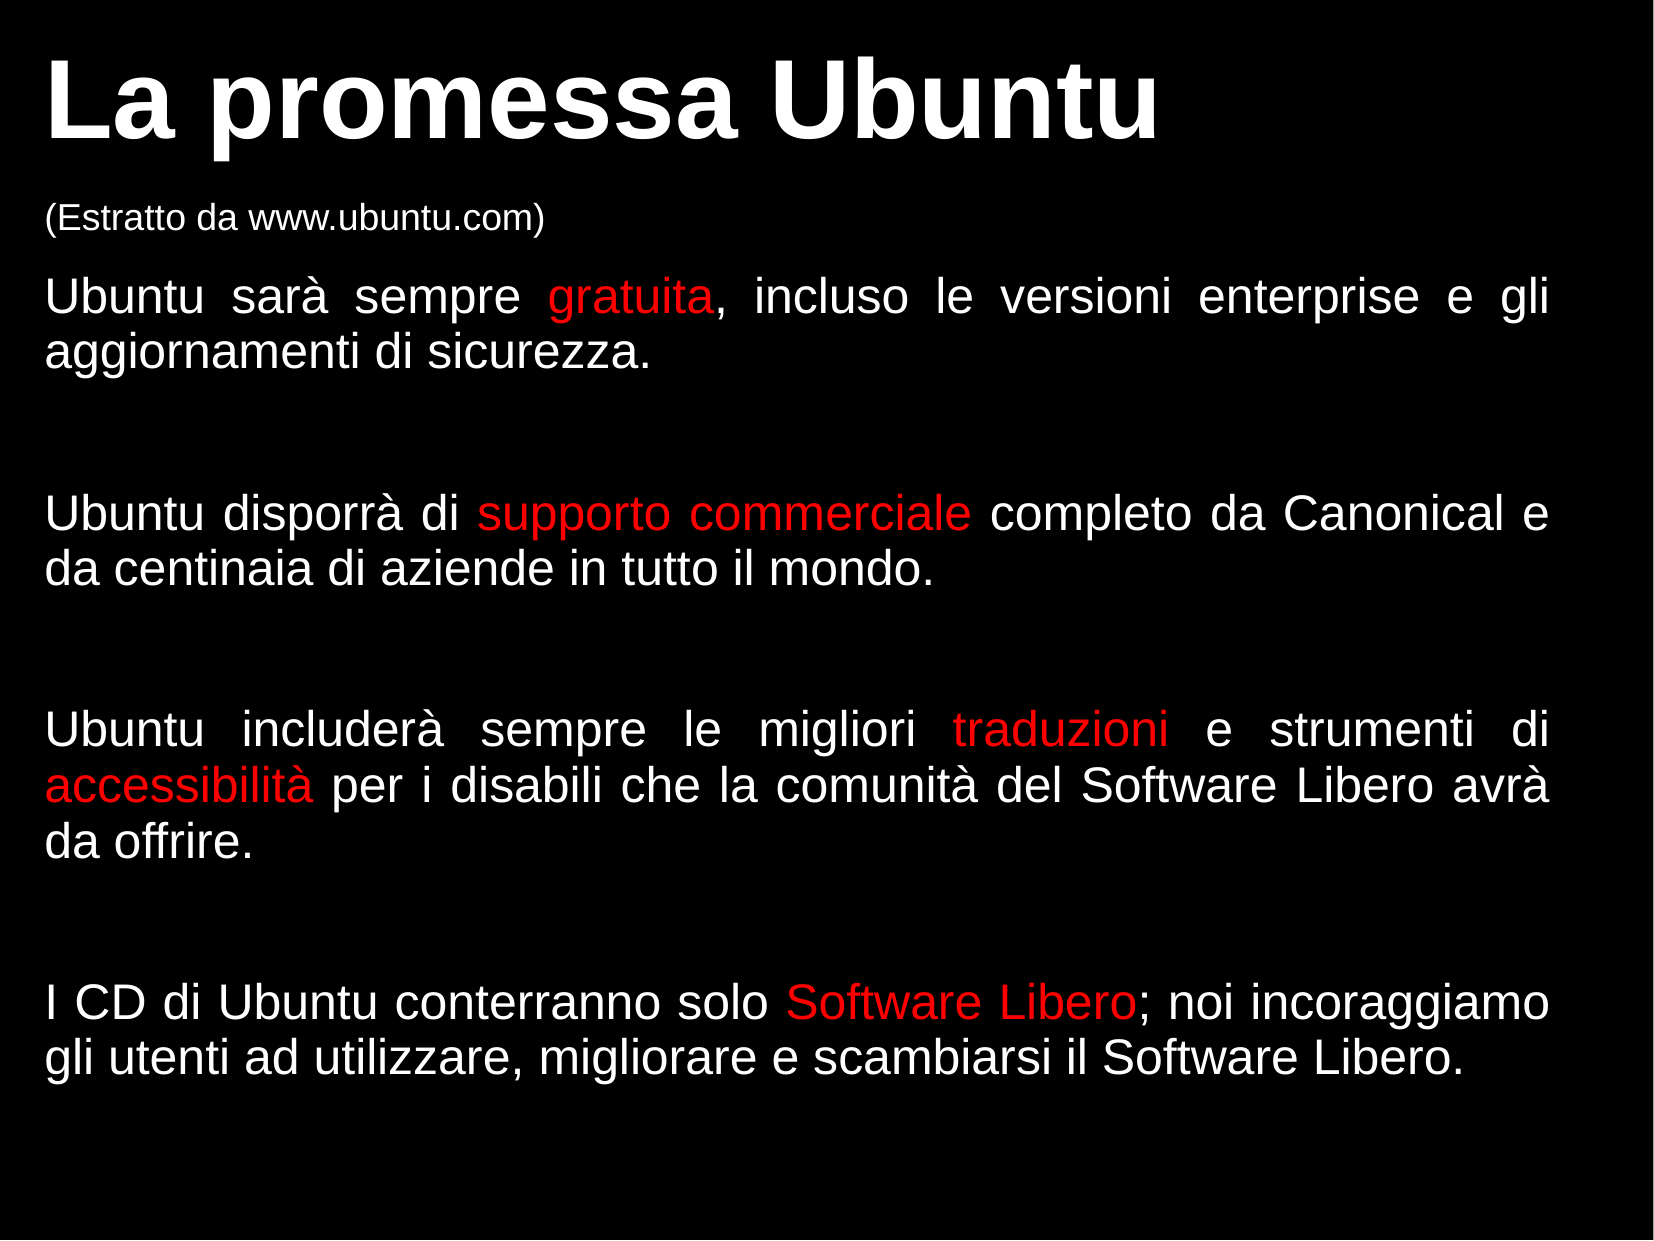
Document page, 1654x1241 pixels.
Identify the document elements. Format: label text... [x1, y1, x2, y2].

text_box La promessa Ubuntu Ubuntu sarà sempre gratuita, incluso le versioni enterprise e gli aggiornamenti di sicurezza. Ubuntu disporrà di supporto commerciale completo da Canonical e da centinaia di aziende in tutto il mondo. Ubuntu includerà sempre le migliori traduzioni e strumenti di accessibilità per i disabili che la comunità del Software Libero avrà da offrire. I CD di Ubuntu conterranno solo Software Libero; noi incoraggiamo gli utenti ad utilizzare, migliorare e scambiarsi il Software Libero. [29, 29, 1565, 1197]
